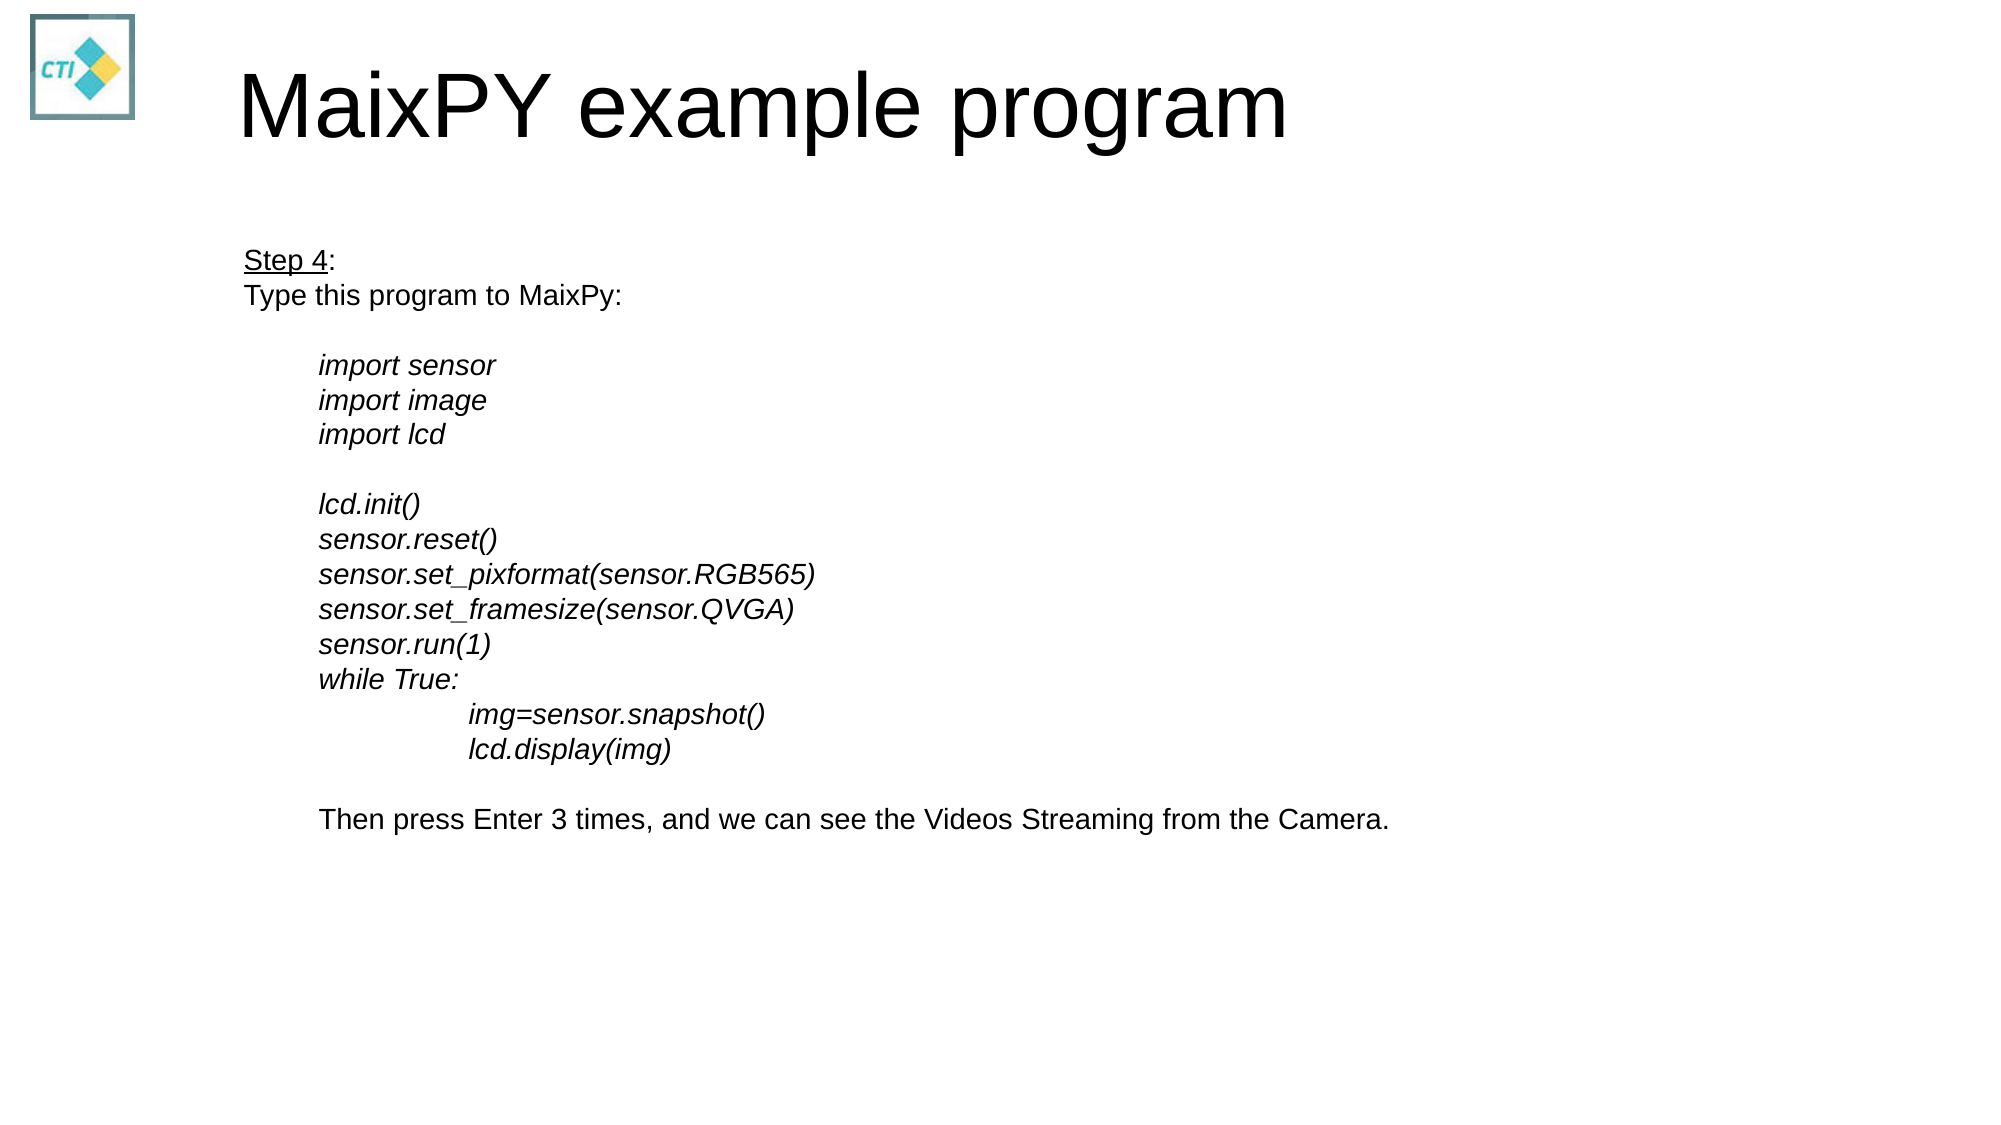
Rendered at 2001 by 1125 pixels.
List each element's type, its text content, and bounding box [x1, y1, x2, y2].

text_box MaixPY example program [0, 7, 1665, 195]
text_box Step 4: Type this program to MaixPy: import sensor import image import lcd lcd.init() sensor.reset() sensor.set_pixformat(sensor.RGB565) sensor.set_framesize(sensor.QVGA) sensor.run(1) while True: img=sensor.snapshot() lcd.display(img) Then press Enter 3 times, and we can see the Videos Streaming from the Camera. [153, 225, 1872, 1059]
